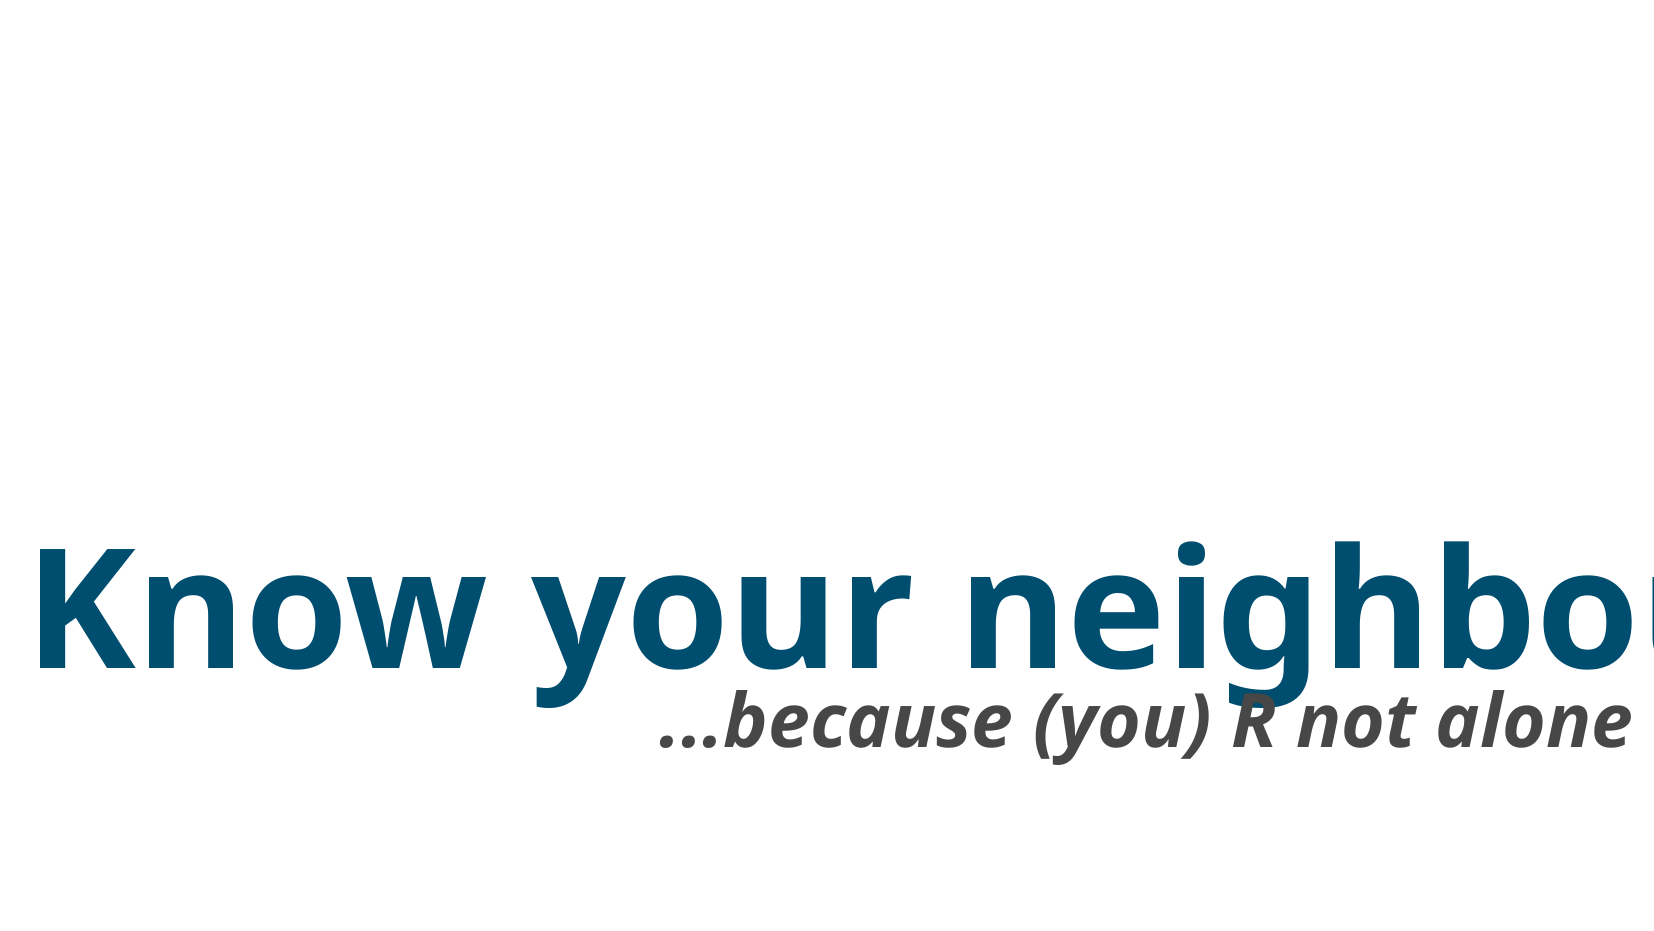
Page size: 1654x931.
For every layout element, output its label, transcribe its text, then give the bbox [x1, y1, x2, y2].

text_box ...because (you) R not alone [645, 660, 1623, 763]
text_box Know your neighbour! [10, 483, 1643, 694]
